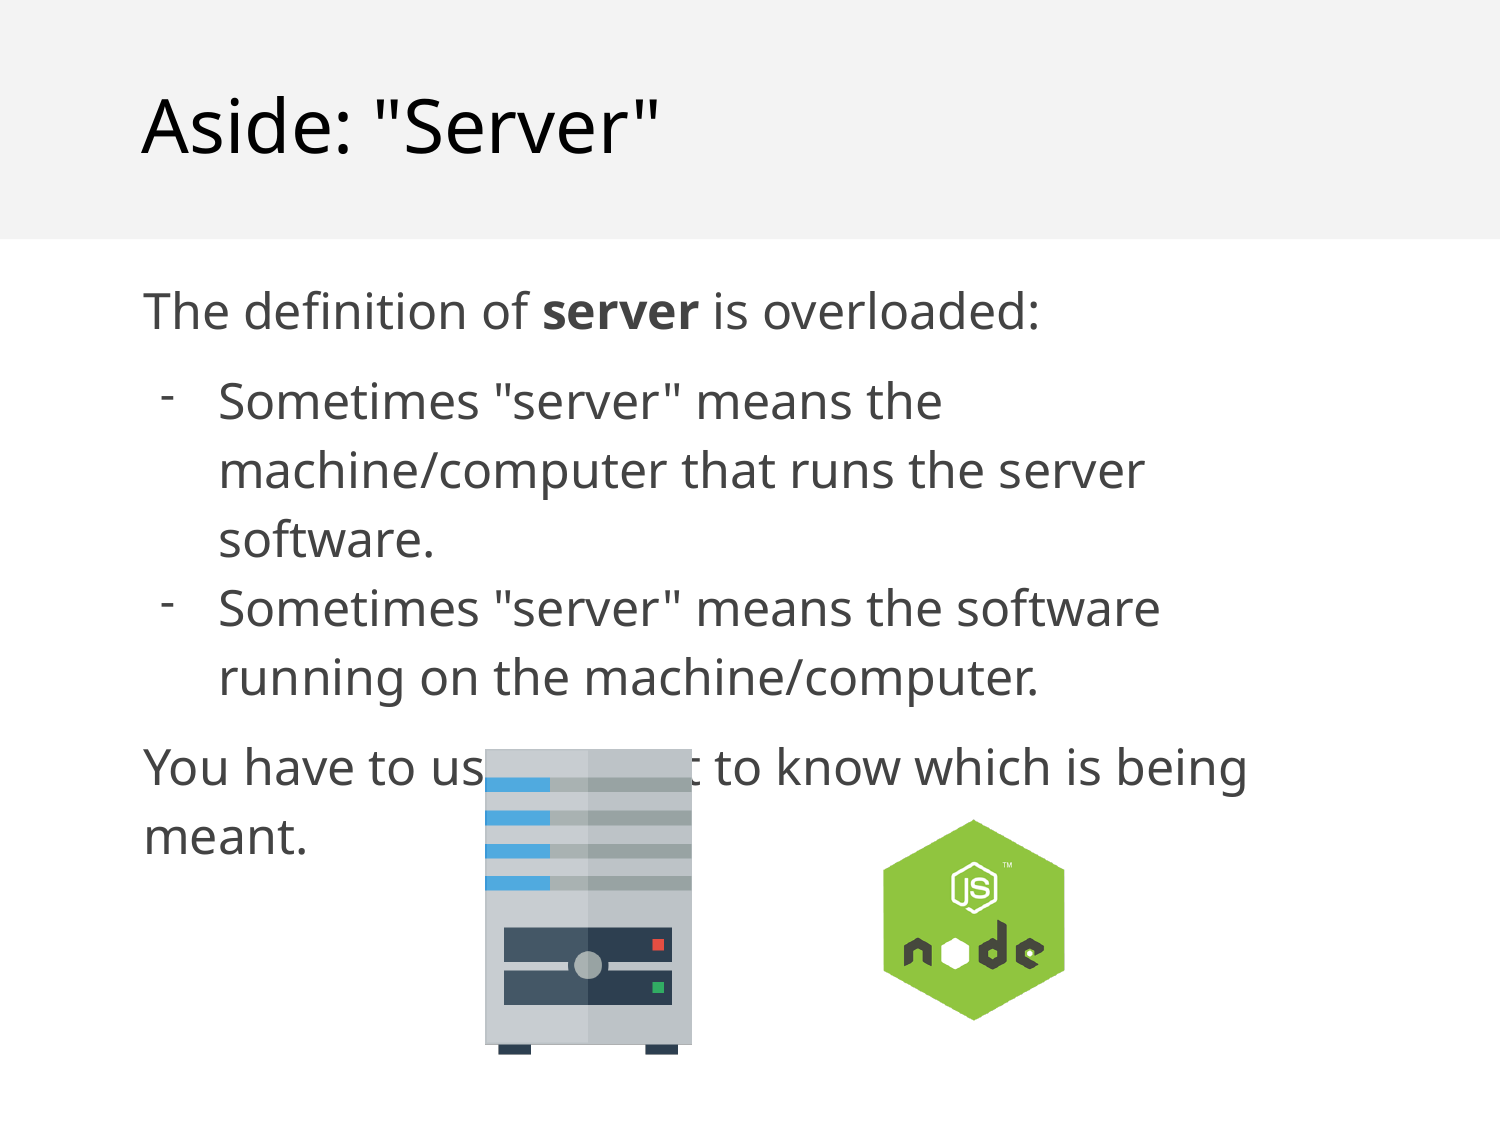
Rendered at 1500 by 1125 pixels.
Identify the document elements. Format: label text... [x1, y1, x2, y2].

list The definition of server is overloaded: Sometimes "server" means the machine/computer that runs the server software. Sometimes "server" means the software running on the machine/computer. You have to use context to know which is being meant. [128, 255, 1372, 1004]
picture [423, 742, 749, 1069]
picture [869, 817, 1077, 1024]
title Aside: "Server" [126, 63, 1371, 189]
